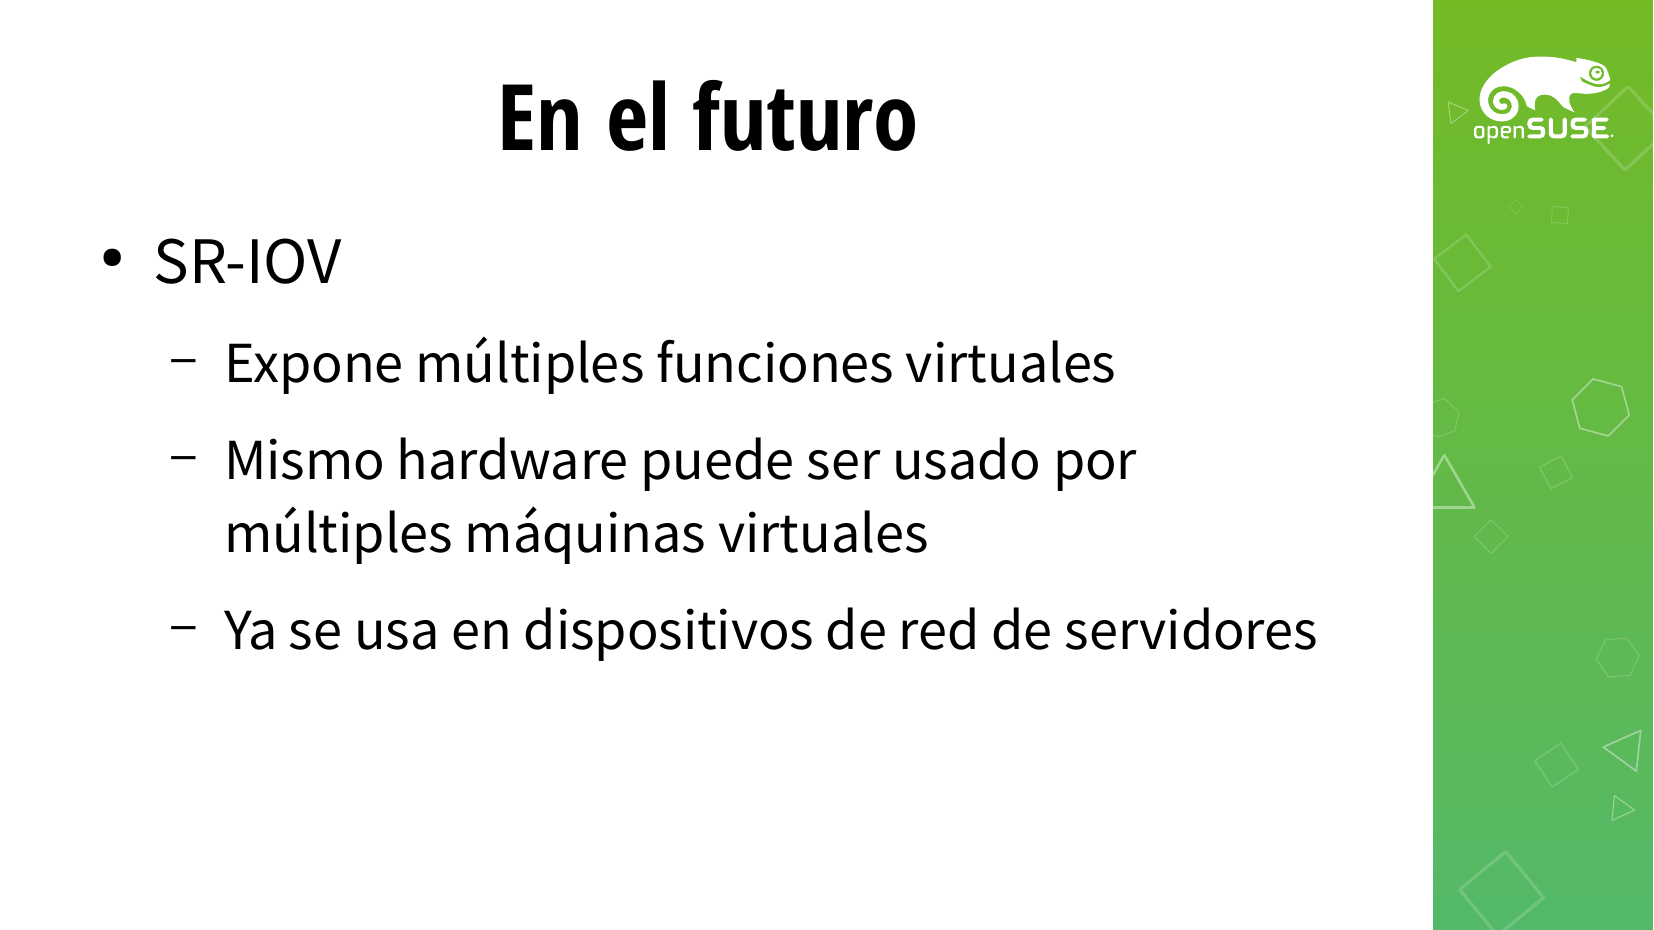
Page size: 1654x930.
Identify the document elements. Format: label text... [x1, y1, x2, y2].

title En el futuro [82, 37, 1336, 193]
list SR-IOV Expone múltiples funciones virtuales Mismo hardware puede ser usado por múltiples máquinas virtuales Ya se usa en dispositivos de red de servidores [82, 217, 1336, 757]
